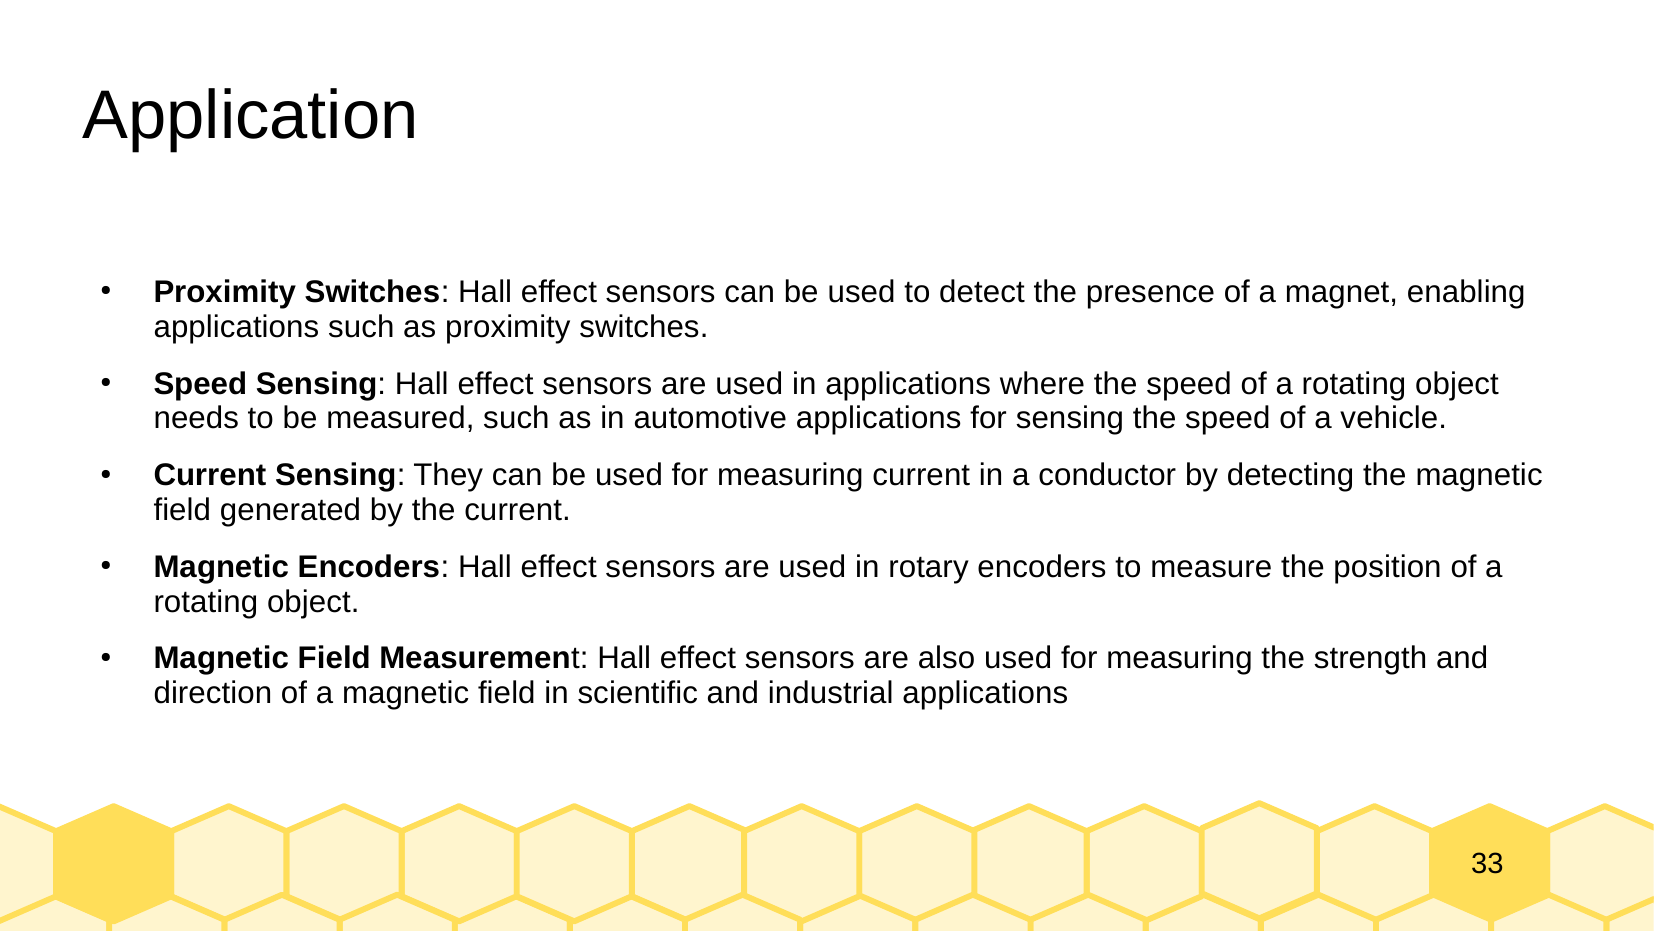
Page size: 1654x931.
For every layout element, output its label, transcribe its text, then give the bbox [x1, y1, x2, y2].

list Proximity Switches: Hall effect sensors can be used to detect the presence of a magnet, enabling applications such as proximity switches. Speed Sensing: Hall effect sensors are used in applications where the speed of a rotating object needs to be measured, such as in automotive applications for sensing the speed of a vehicle. Current Sensing: They can be used for measuring current in a conductor by detecting the magnetic field generated by the current. Magnetic Encoders: Hall effect sensors are used in rotary encoders to measure the position of a rotating object. Magnetic Field Measurement: Hall effect sensors are also used for measuring the strength and direction of a magnetic field in scientific and industrial applications [82, 217, 1571, 758]
title Application [82, 37, 1571, 193]
